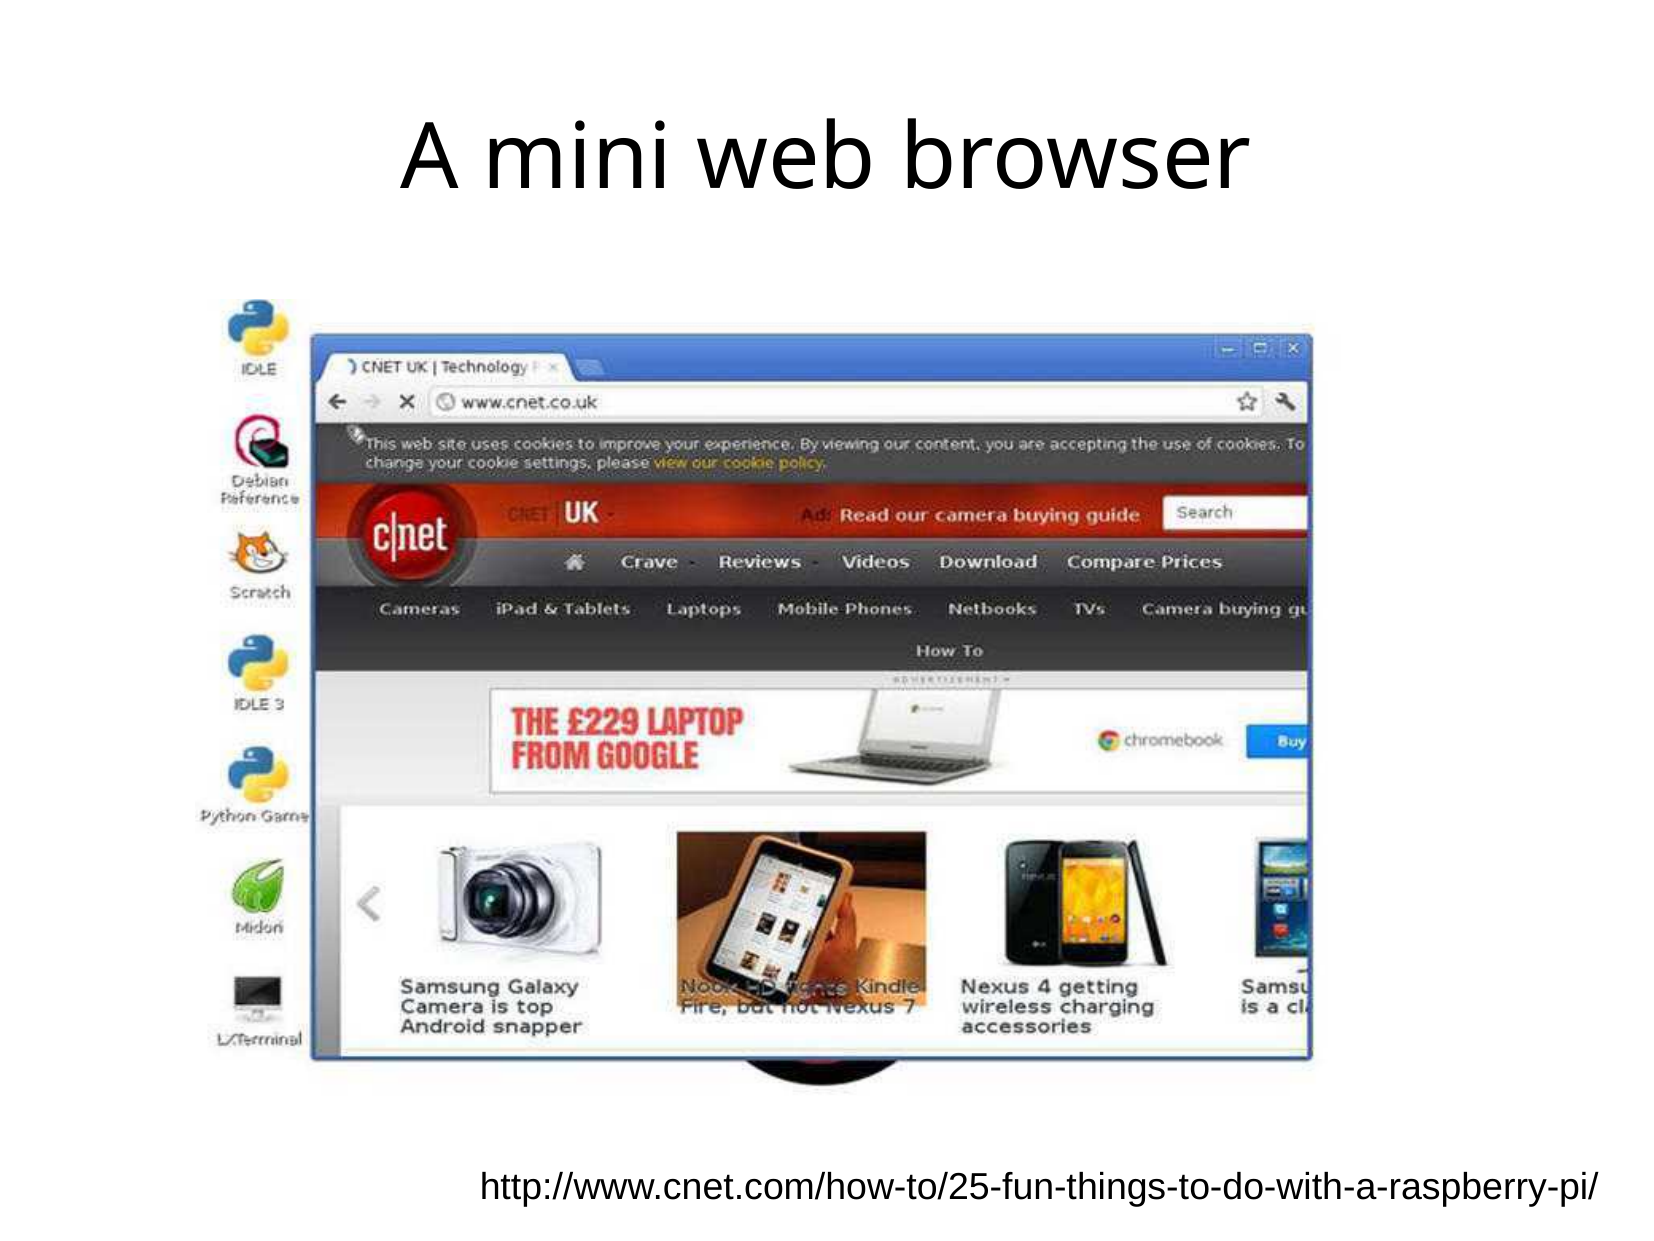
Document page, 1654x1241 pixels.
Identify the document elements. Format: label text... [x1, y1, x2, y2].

picture [195, 299, 1420, 1110]
text_box http://www.cnet.com/how-to/25-fun-things-to-do-with-a-raspberry-pi/ [465, 1158, 1621, 1216]
title A mini web browser [82, 49, 1571, 257]
